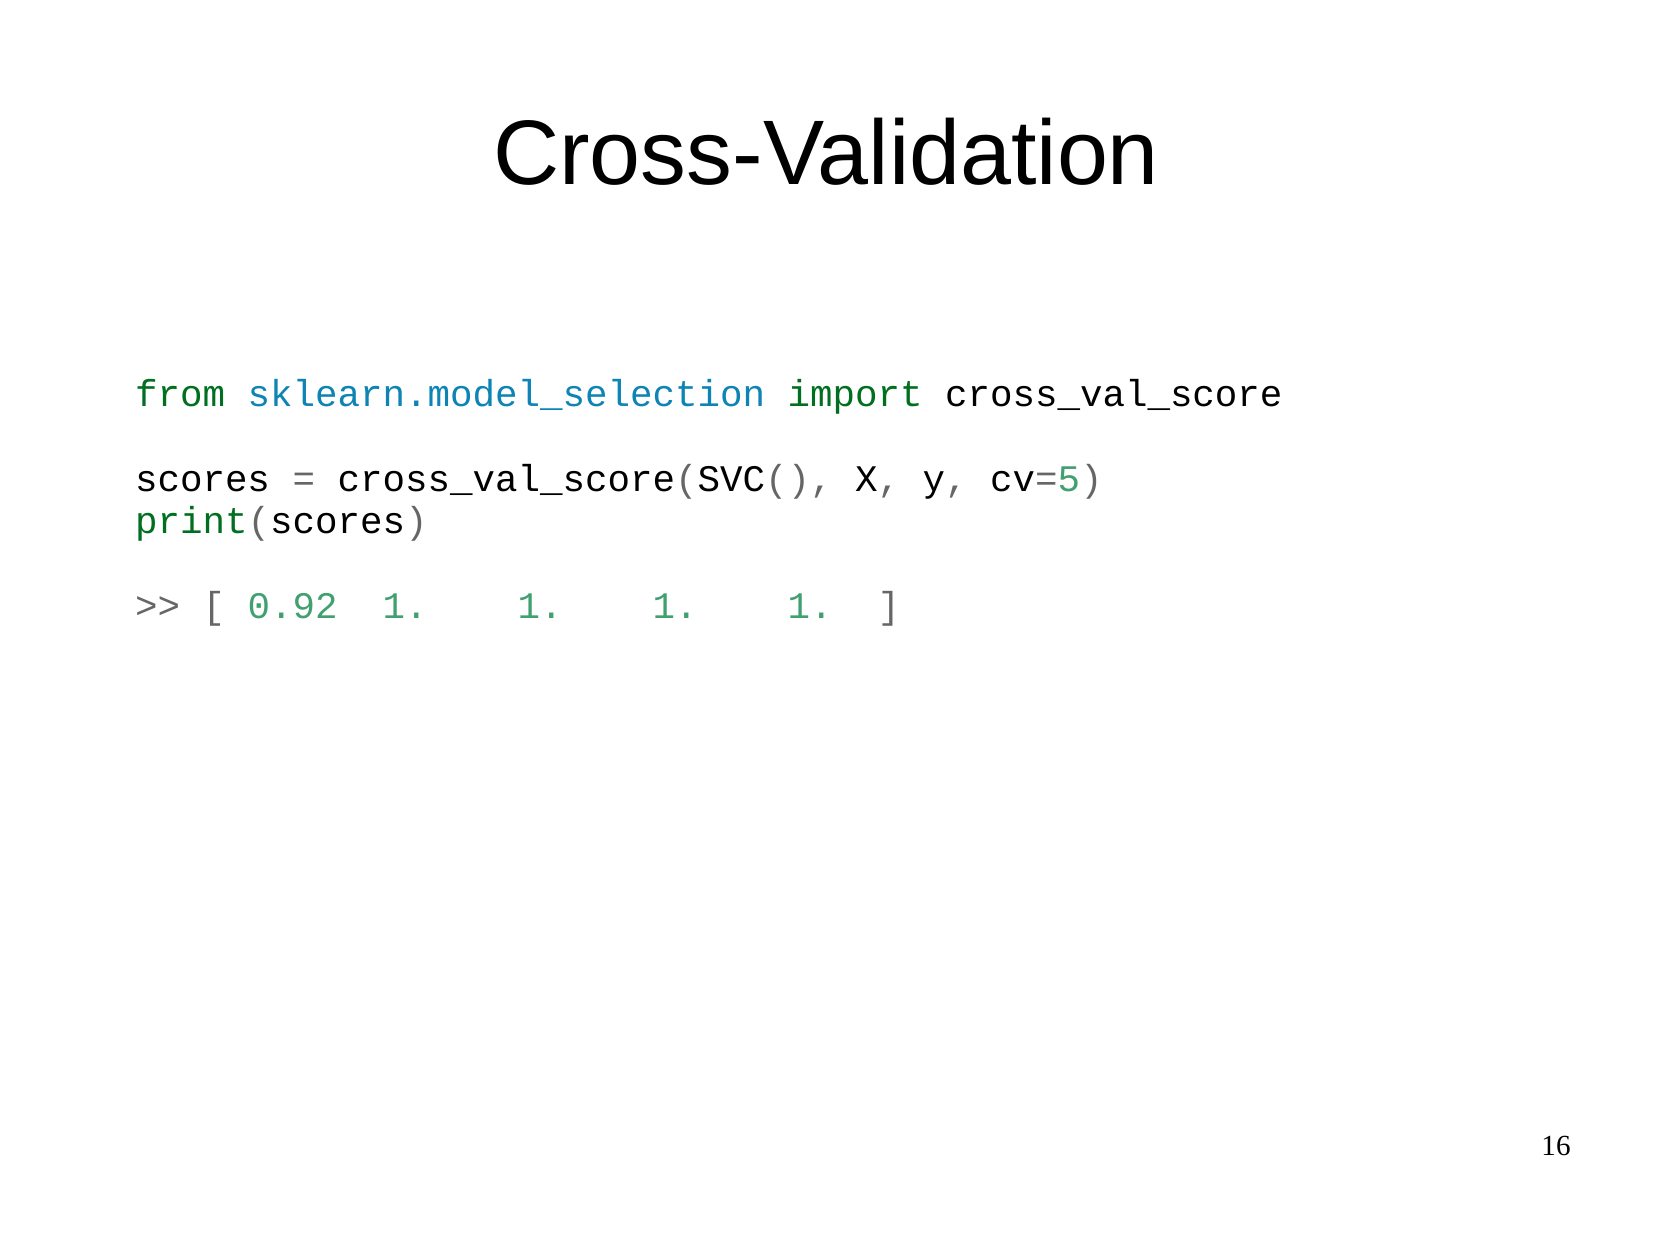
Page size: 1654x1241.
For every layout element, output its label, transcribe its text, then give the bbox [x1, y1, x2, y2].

title Cross-Validation [82, 49, 1571, 257]
text_box from sklearn.model_selection import cross_val_score scores = cross_val_score(SVC(), X, y, cv=5) print(scores) >> [ 0.92 1. 1. 1. 1. ] [135, 375, 1411, 675]
